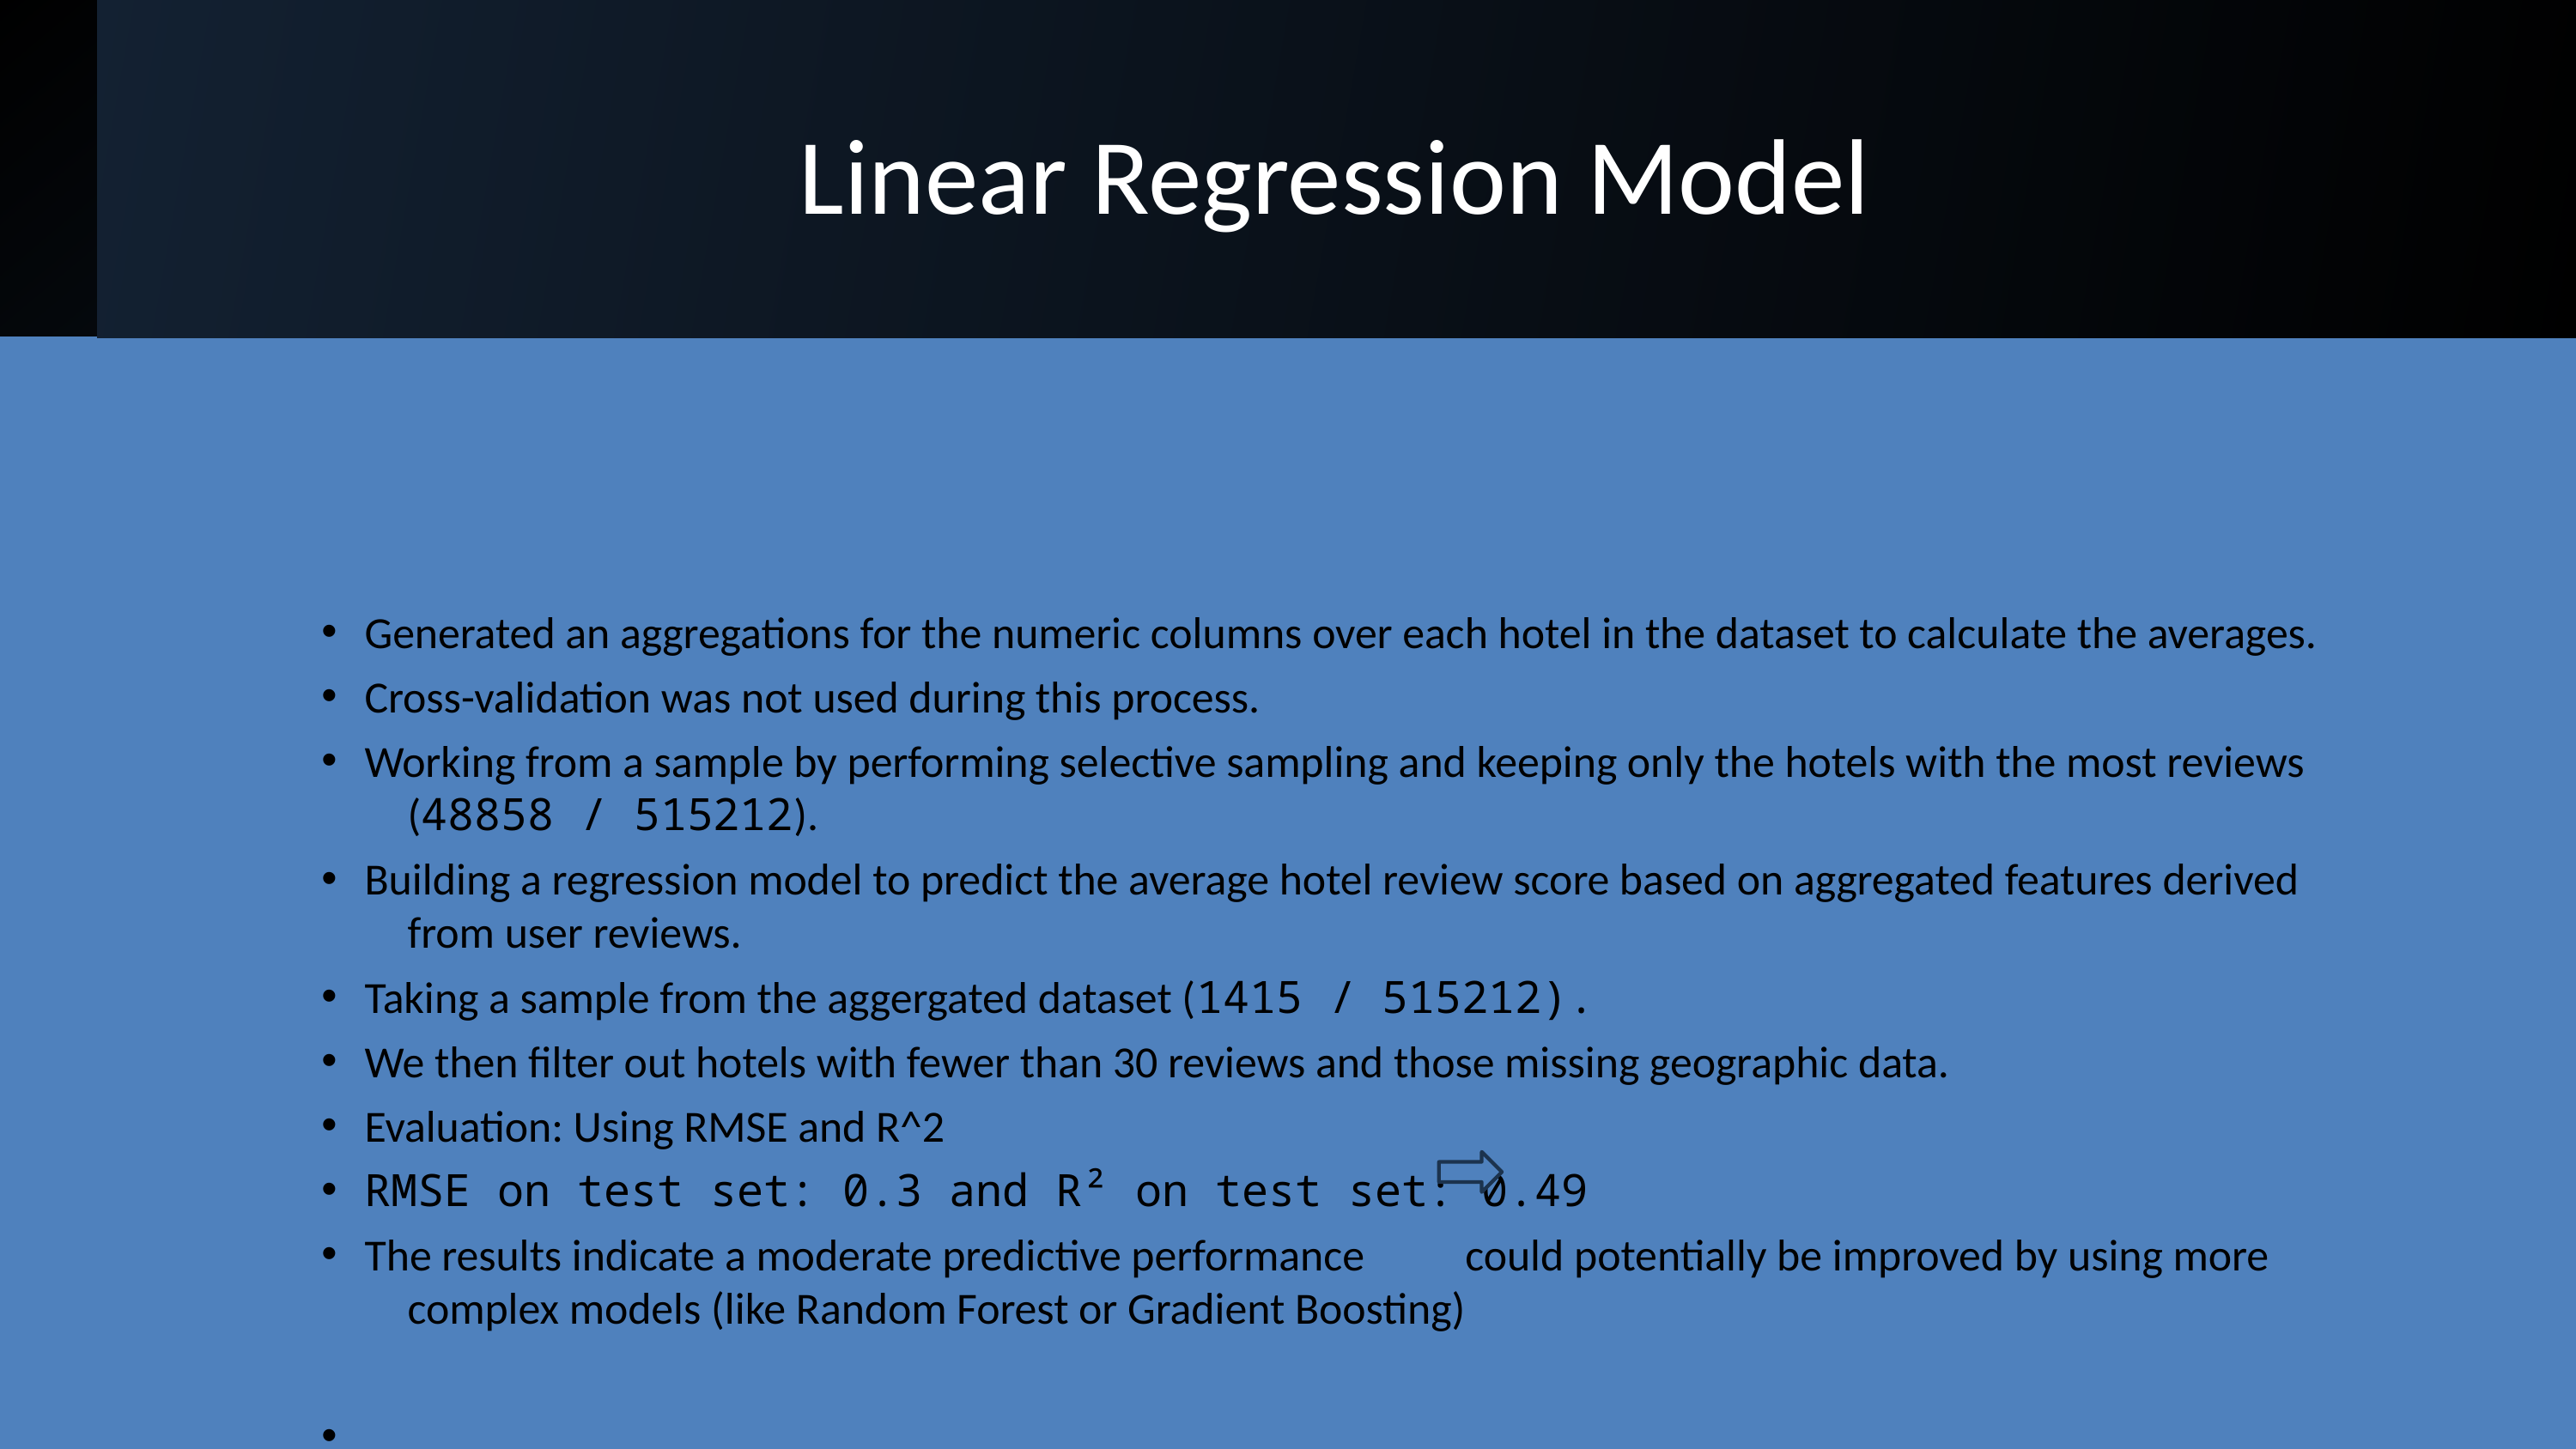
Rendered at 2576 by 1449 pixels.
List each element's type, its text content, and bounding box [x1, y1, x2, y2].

text_box [0, 0, 2576, 1449]
title Linear Regression Model [289, 62, 2381, 281]
list Generated an aggregations for the numeric columns over each hotel in the dataset to calculate the averages. Cross-validation was not used during this process. Working from a sample by performing selective sampling and keeping only the hotels with the most reviews (48858 / 515212). Building a regression model to predict the average hotel review score based on aggregated features derived from user reviews. Taking a sample from the aggergated dataset (1415 / 515212). We then filter out hotels with fewer than 30 reviews and those missing geographic data. Evaluation: Using RMSE and R^2 RMSE on test set: 0.3 and R² on test set: 0.49 The results indicate a moderate predictive performance could potentially be improved by using more complex models (like Random Forest or Gradient Boosting) [308, 597, 2364, 1376]
